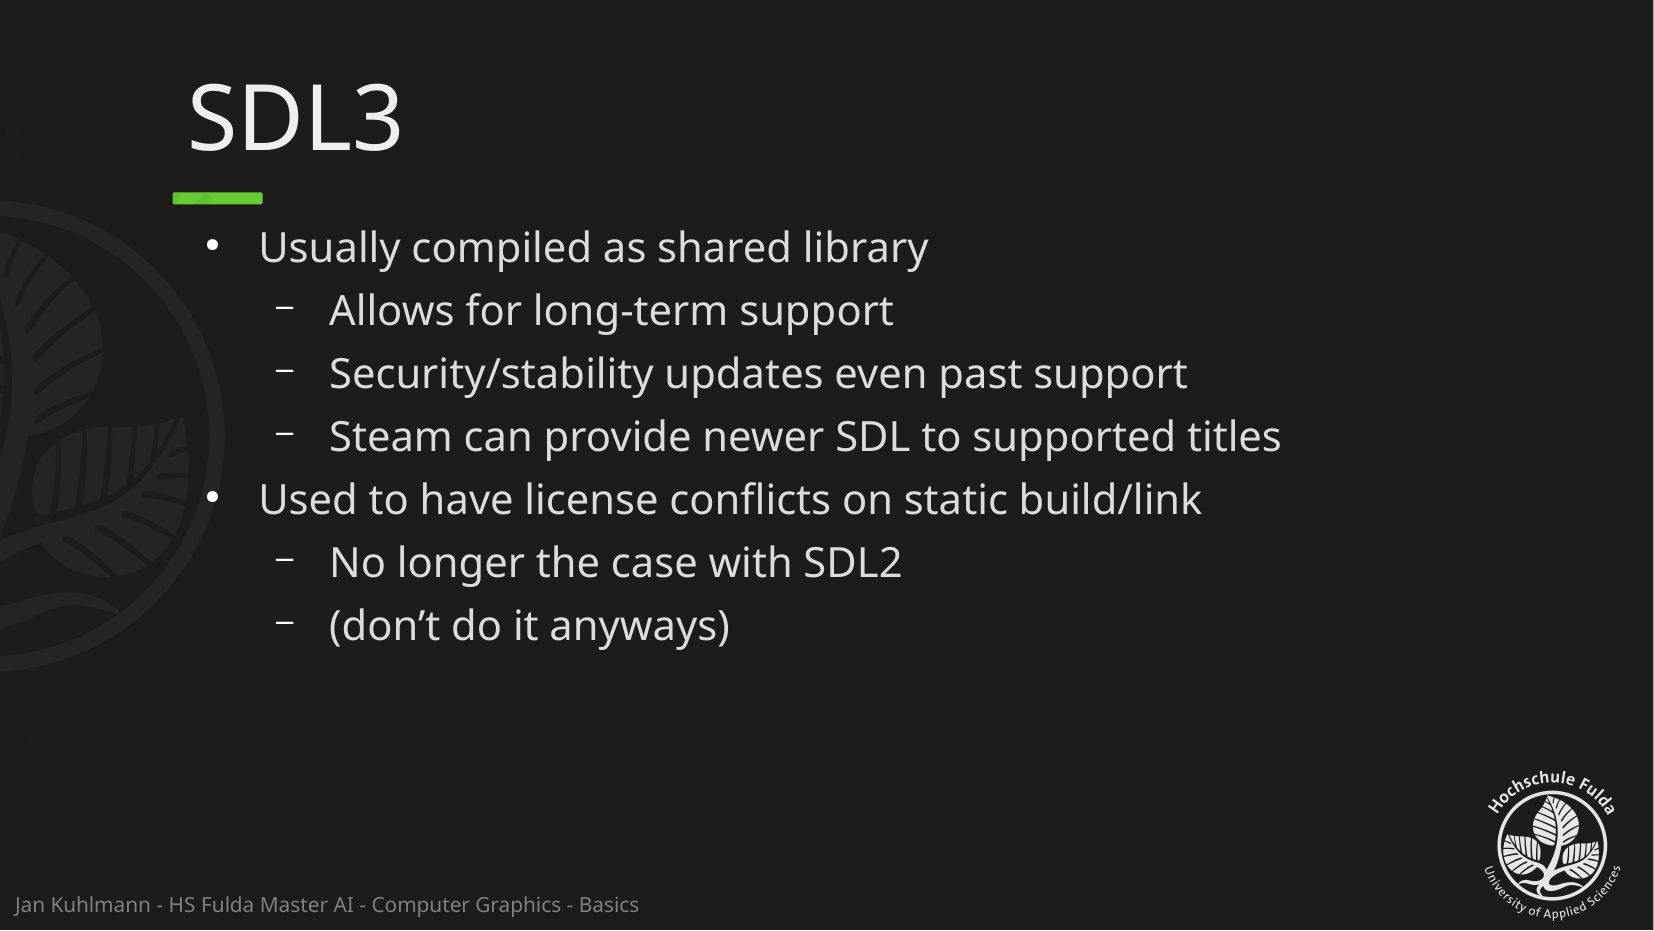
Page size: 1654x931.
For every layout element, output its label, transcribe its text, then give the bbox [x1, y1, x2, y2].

list Usually compiled as shared library Allows for long-term support Security/stability updates even past support Steam can provide newer SDL to supported titles Used to have license conflicts on static build/link No longer the case with SDL2 (don’t do it anyways) [187, 217, 1571, 758]
title SDL3 [187, 37, 1571, 193]
picture [1485, 771, 1620, 921]
